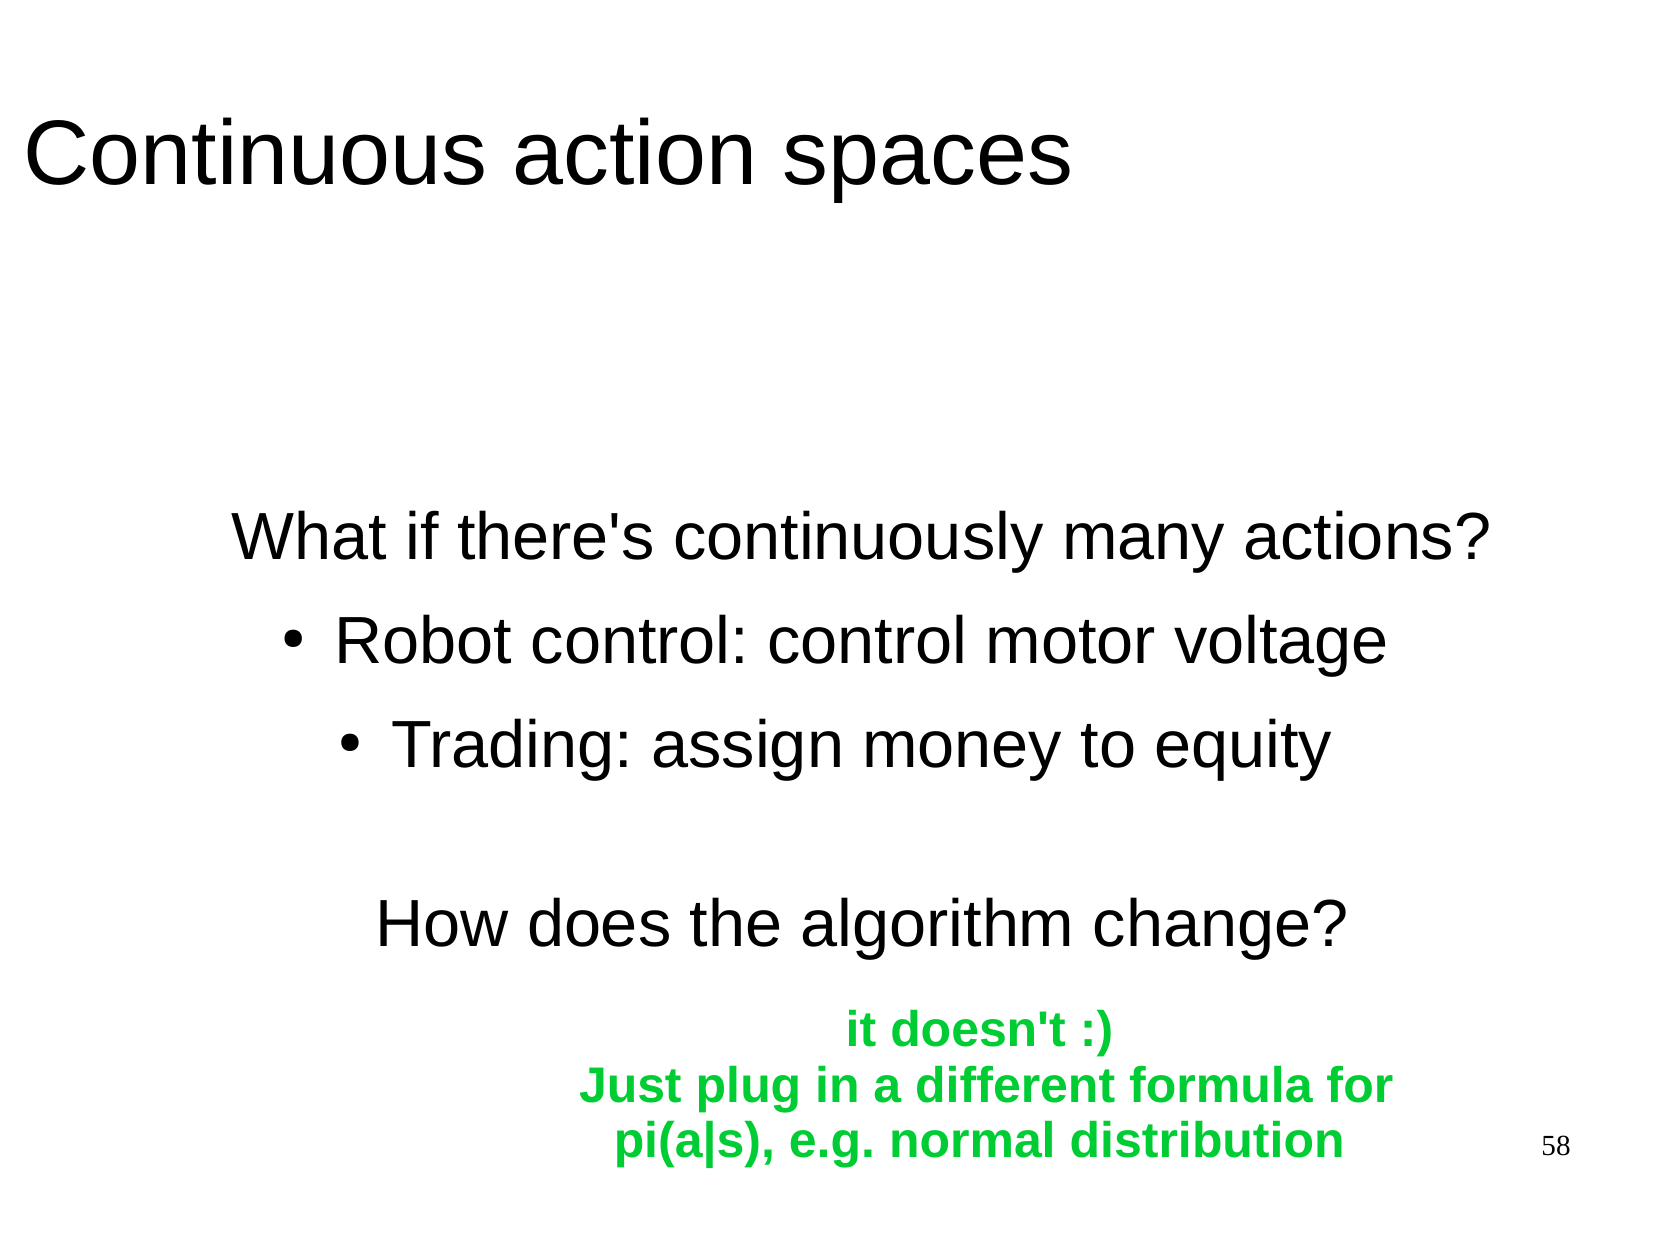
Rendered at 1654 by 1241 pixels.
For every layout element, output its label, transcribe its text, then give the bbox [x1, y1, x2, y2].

title Continuous action spaces [23, 49, 1512, 257]
list What if there's continuously many actions? Robot control: control motor voltage Trading: assign money to equity How does the algorithm change? [82, 290, 1571, 1010]
text_box it doesn't :) Just plug in a different formula for pi(a|s), e.g. normal distribution [550, 993, 1436, 1178]
